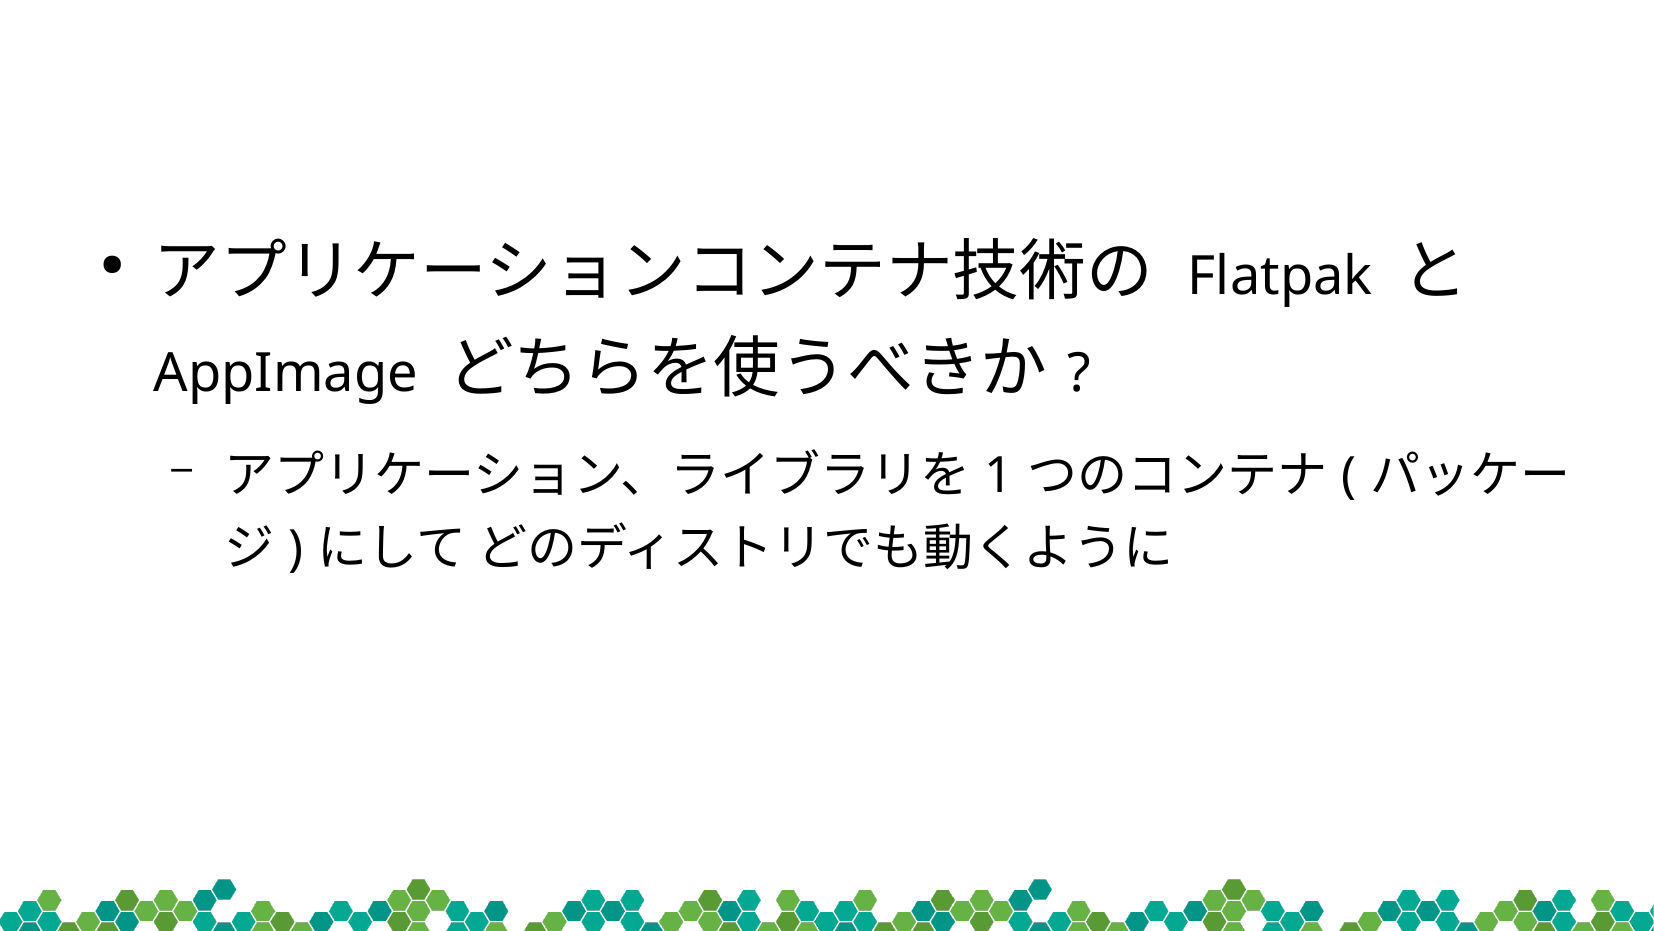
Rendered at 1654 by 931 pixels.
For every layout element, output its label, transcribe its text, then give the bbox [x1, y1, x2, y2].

picture [0, 871, 1654, 931]
list アプリケーションコンテナ技術の Flatpak と AppImage どちらを使うべきか? アプリケーション、ライブラリを1つのコンテナ(パッケージ)にして どのディストリでも動くように [82, 217, 1571, 855]
